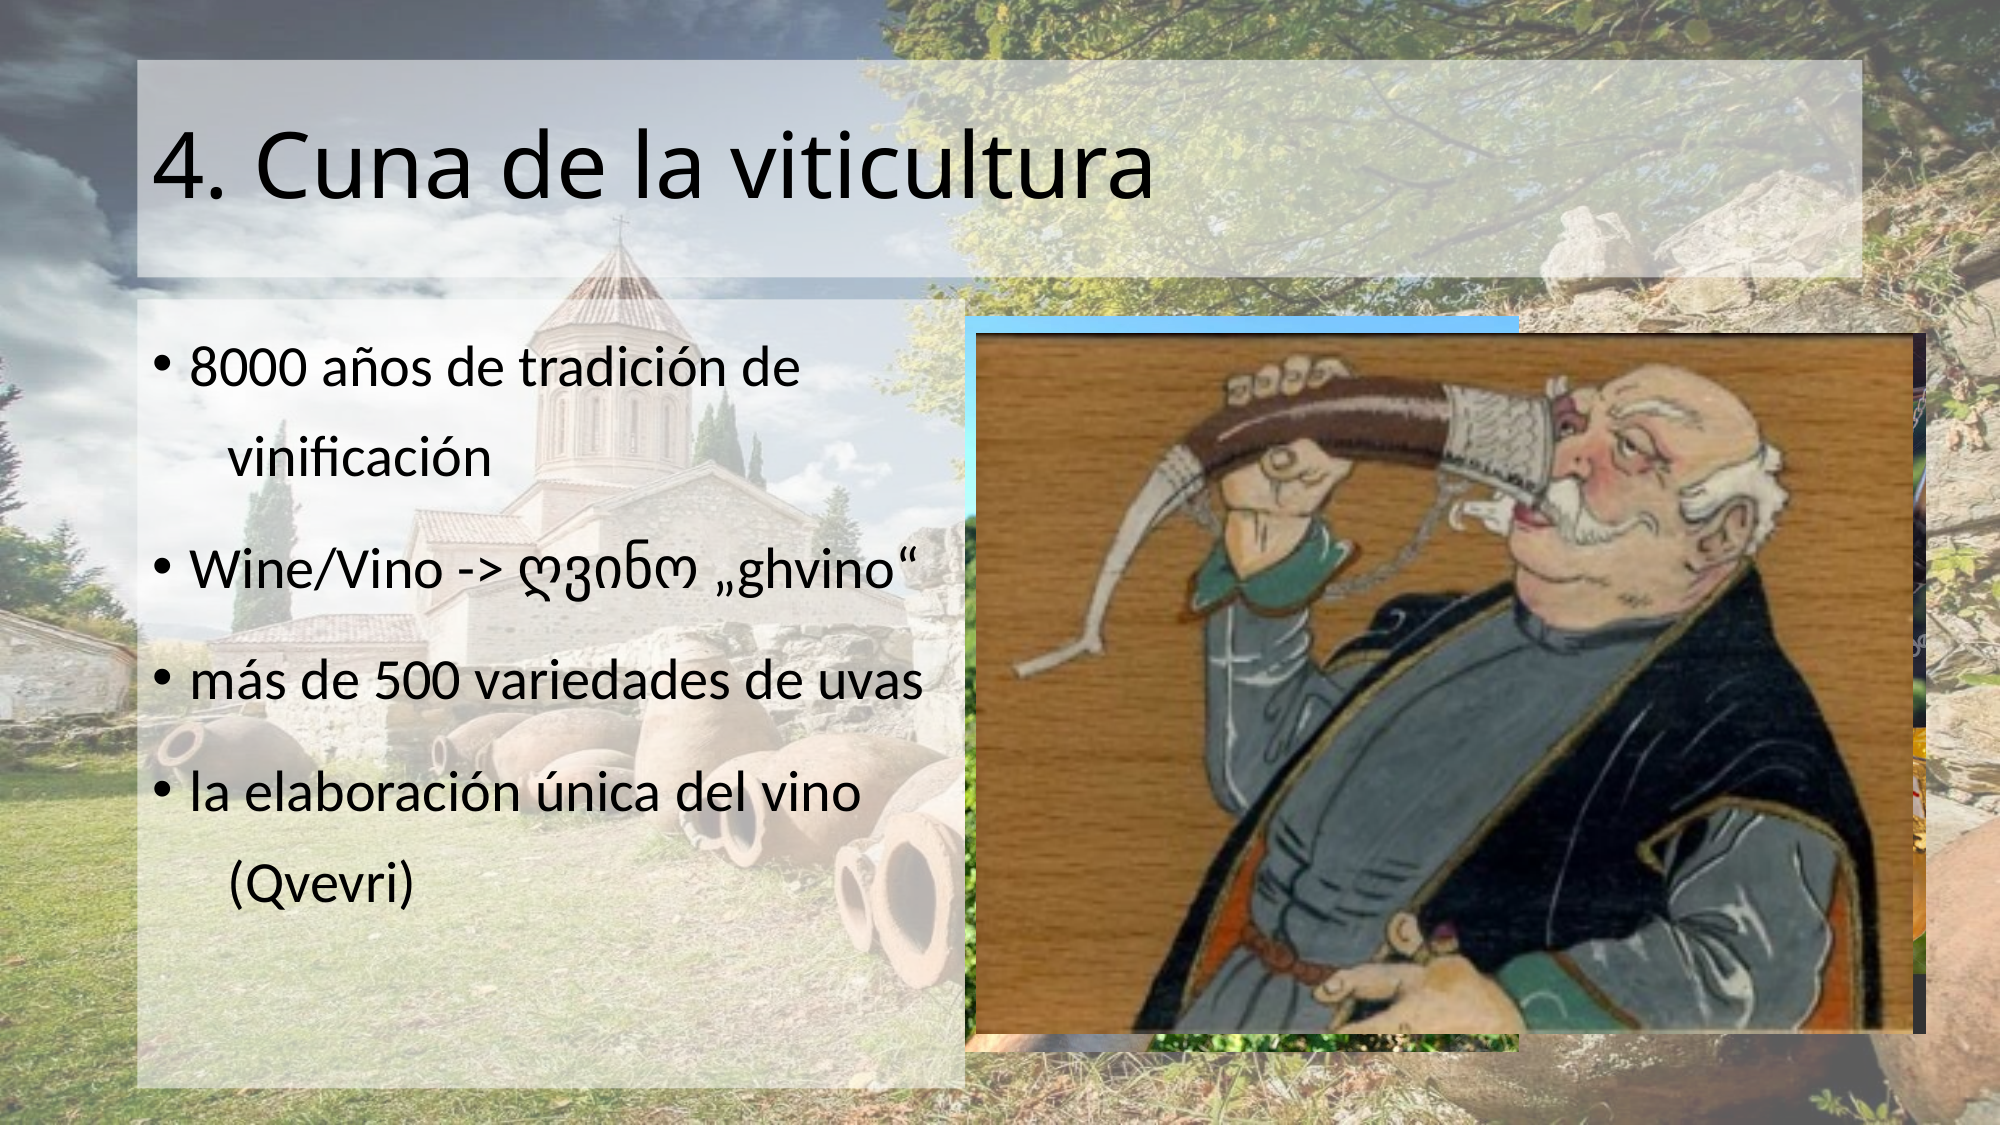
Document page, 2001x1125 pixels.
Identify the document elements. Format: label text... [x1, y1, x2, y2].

picture [965, 316, 1926, 1052]
list 8000 años de tradición de vinificación Wine/Vino -> ღვინო „ghvino“ más de 500 variedades de uvas la elaboración única del vino (Qvevri) [137, 299, 966, 1089]
title 4. Cuna de la viticultura [137, 59, 1863, 278]
